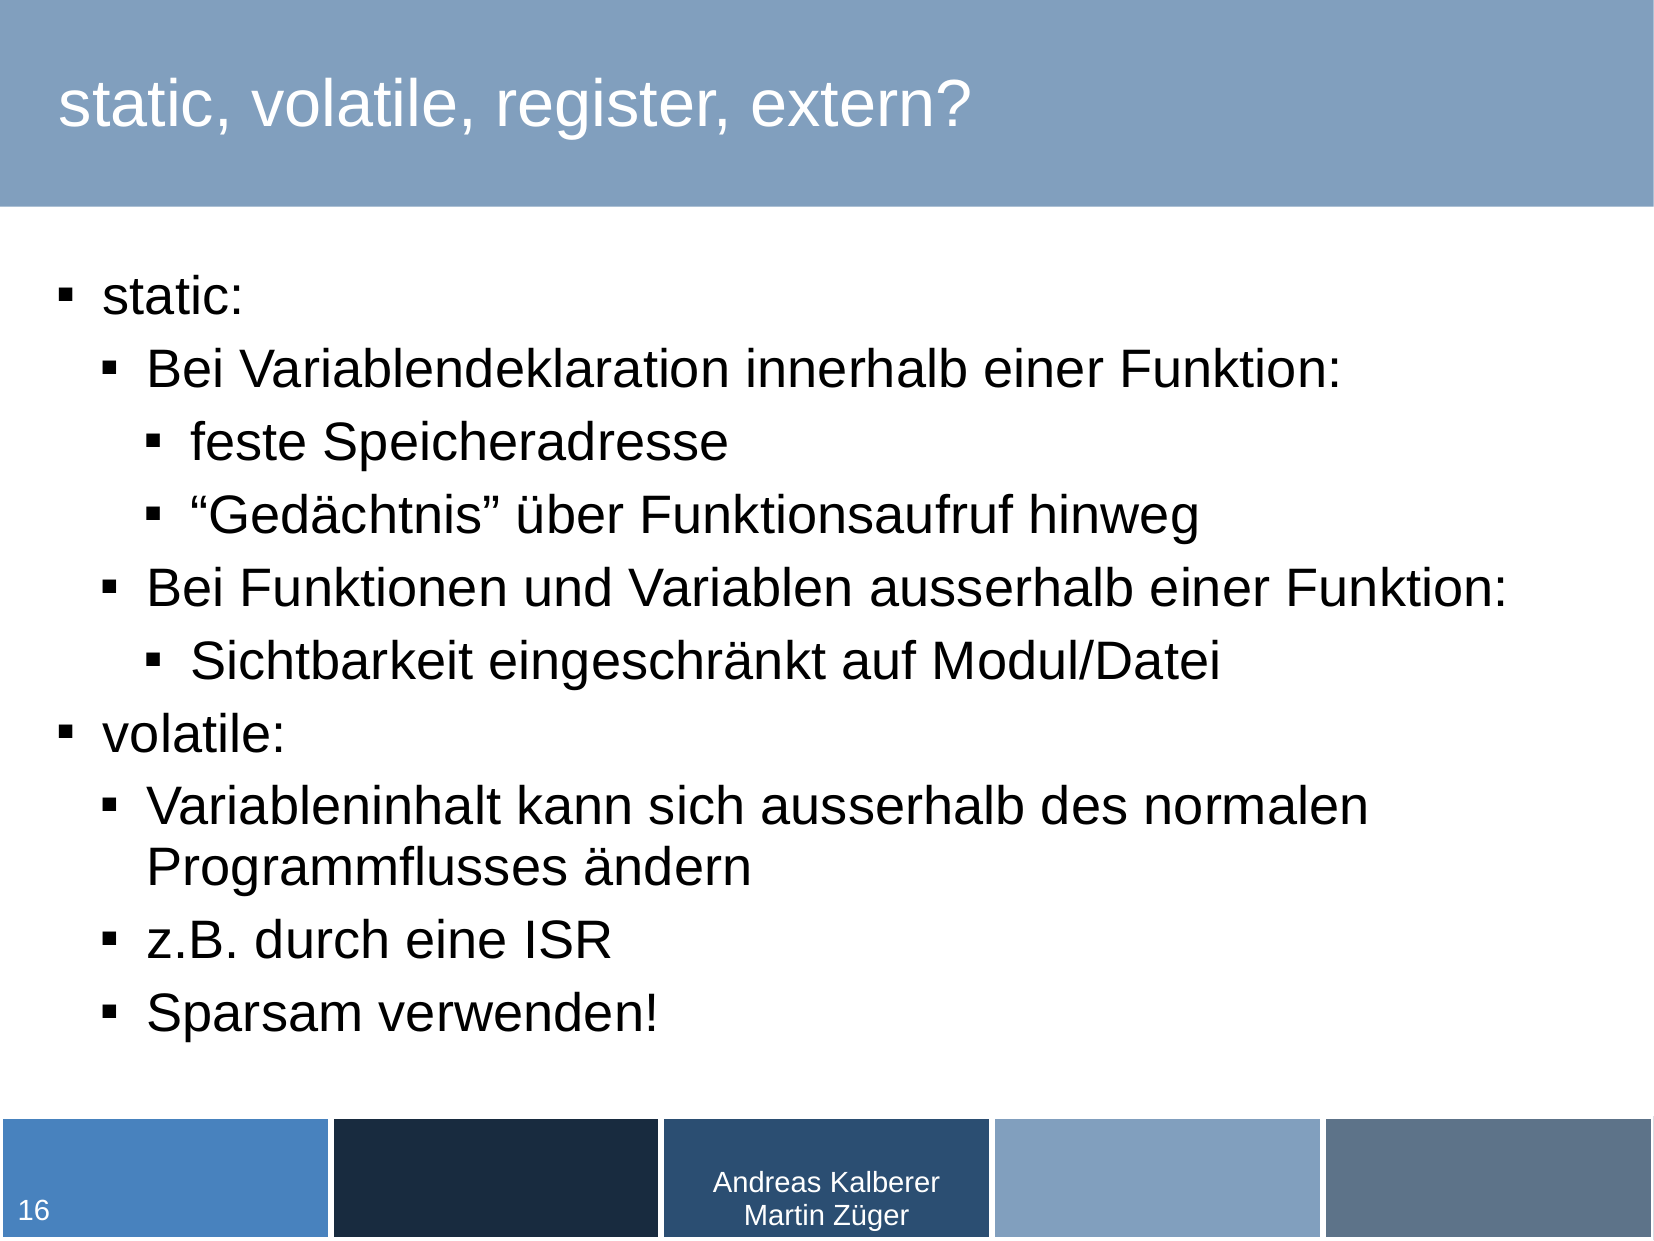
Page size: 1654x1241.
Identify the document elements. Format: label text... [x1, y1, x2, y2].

list static: Bei Variablendeklaration innerhalb einer Funktion: feste Speicheradresse “Gedächtnis” über Funktionsaufruf hinweg Bei Funktionen und Variablen ausserhalb einer Funktion: Sichtbarkeit eingeschränkt auf Modul/Datei volatile: Variableninhalt kann sich ausserhalb des normalen Programmflusses ändern z.B. durch eine ISR Sparsam verwenden! [59, 265, 1595, 1046]
title static, volatile, register, extern? [59, 29, 1595, 178]
